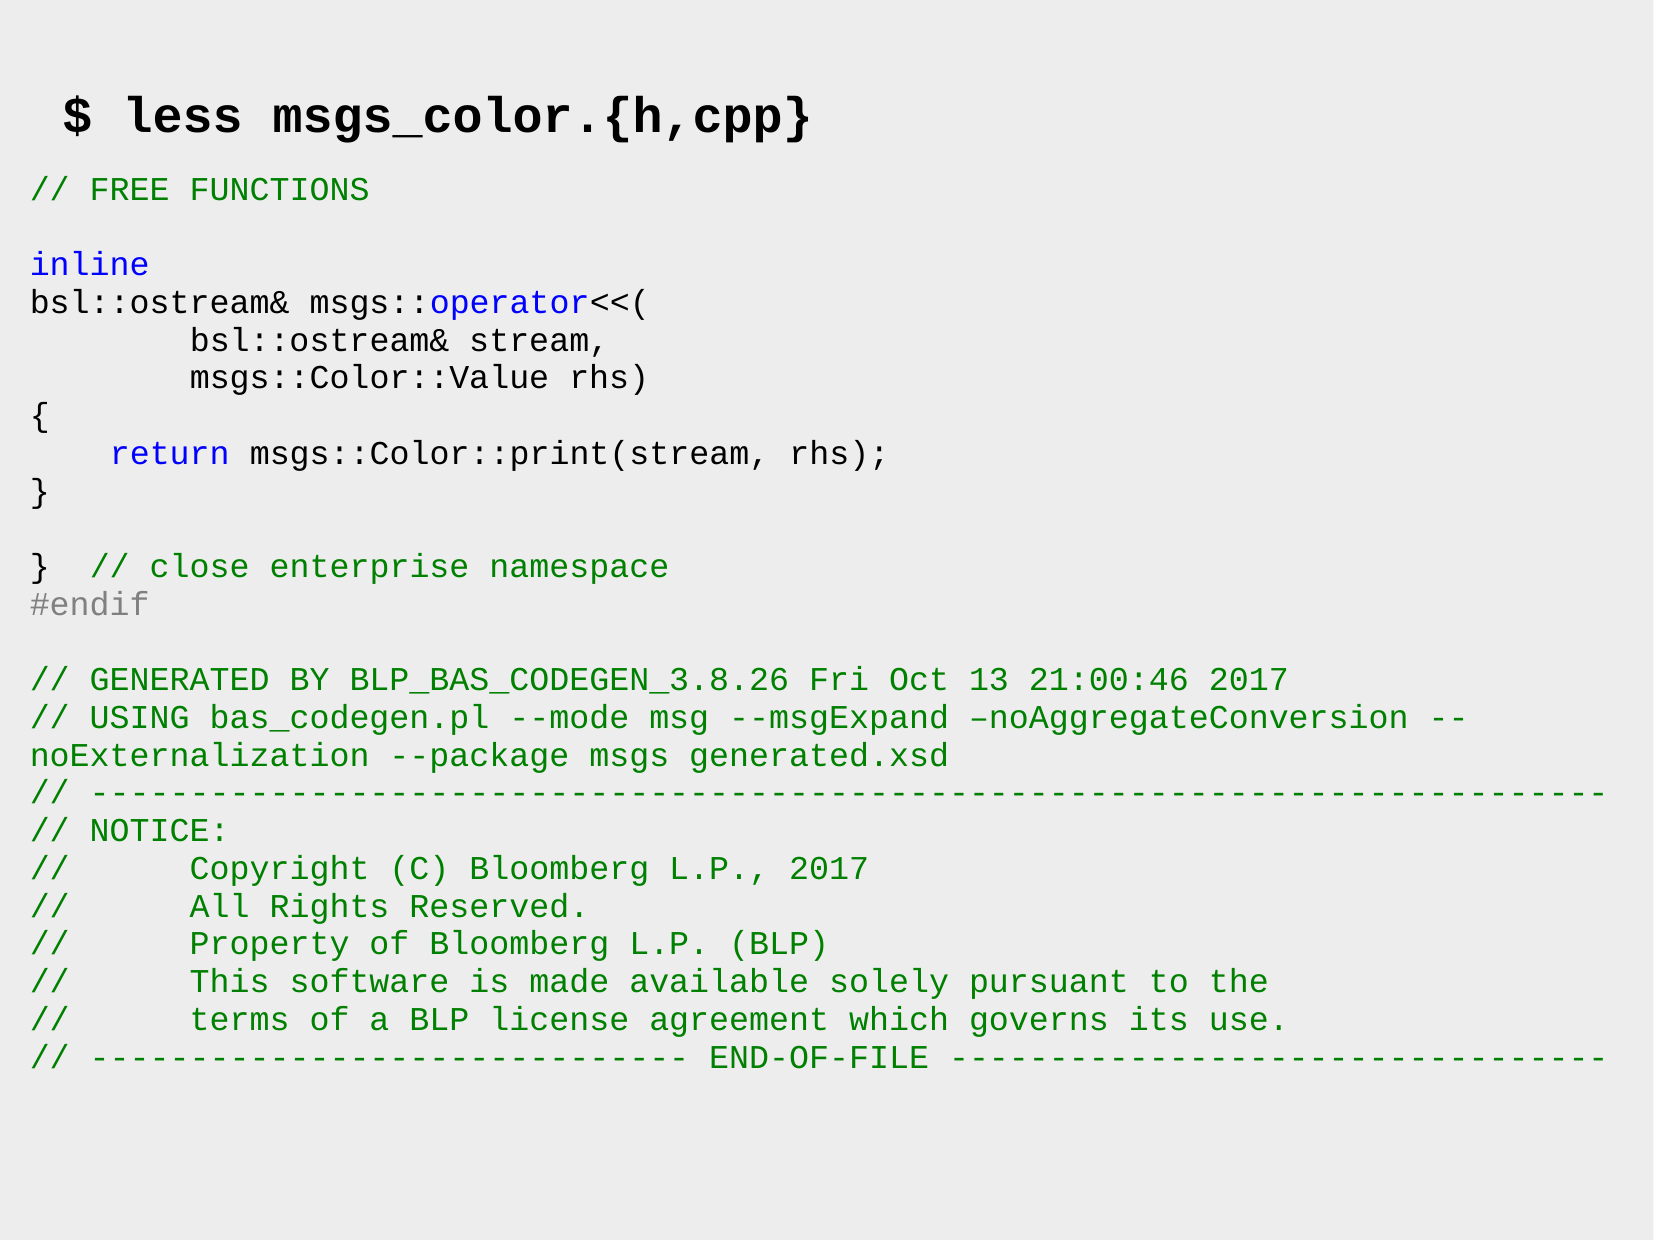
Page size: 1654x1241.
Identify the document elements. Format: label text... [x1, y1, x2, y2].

text_box $ less msgs_color.{h,cpp} [47, 83, 1653, 165]
text_box // FREE FUNCTIONS inline bsl::ostream& msgs::operator<<( bsl::ostream& stream, msgs::Color::Value rhs) { return msgs::Color::print(stream, rhs); } } // close enterprise namespace #endif // GENERATED BY BLP_BAS_CODEGEN_3.8.26 Fri Oct 13 21:00:46 2017 // USING bas_codegen.pl --mode msg --msgExpand –noAggregateConversion --noExternalization --package msgs generated.xsd // ---------------------------------------------------------------------------- // NOTICE: // Copyright (C) Bloomberg L.P., 2017 // All Rights Reserved. // Property of Bloomberg L.P. (BLP) // This software is made available solely pursuant to the // terms of a BLP license agreement which governs its use. // ------------------------------ END-OF-FILE --------------------------------- [15, 165, 1654, 1086]
